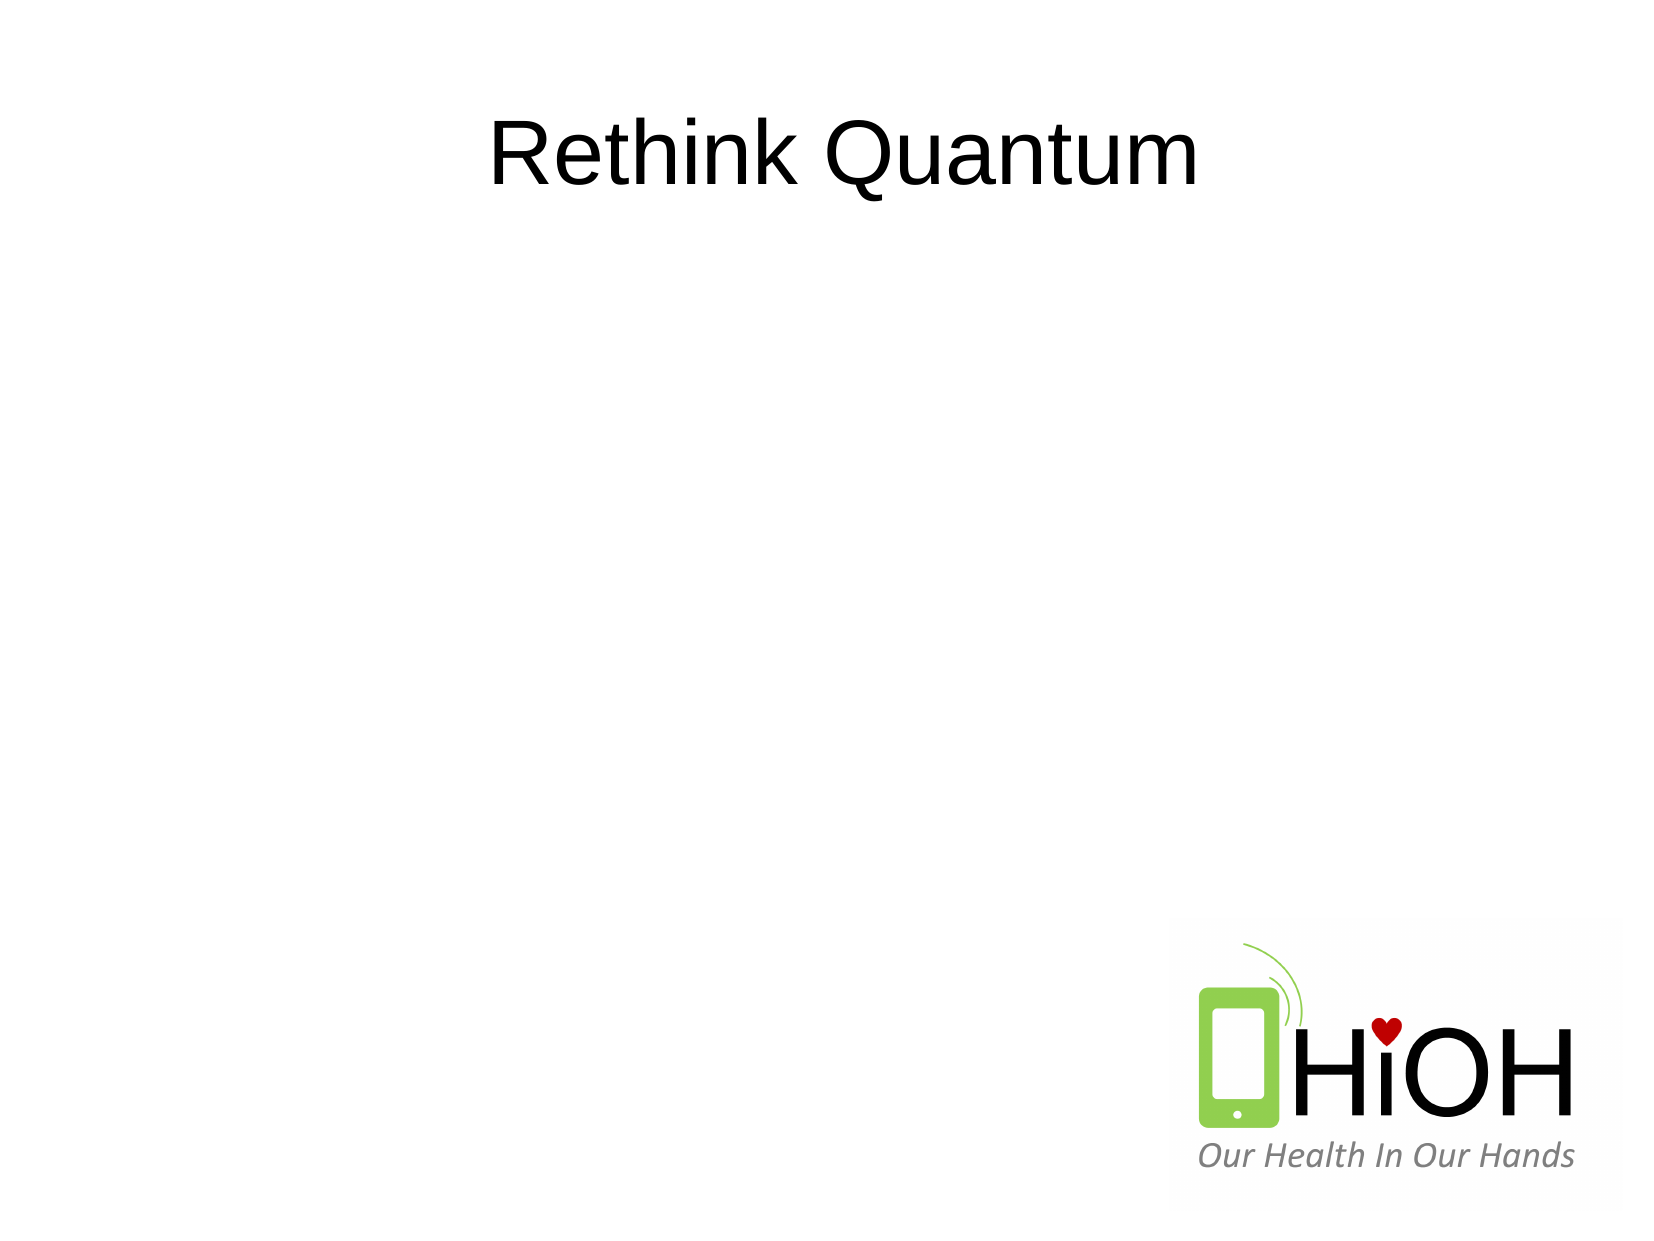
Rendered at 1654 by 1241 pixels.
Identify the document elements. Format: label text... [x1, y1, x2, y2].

picture [1169, 918, 1623, 1211]
title Rethink Quantum [82, 49, 1571, 257]
